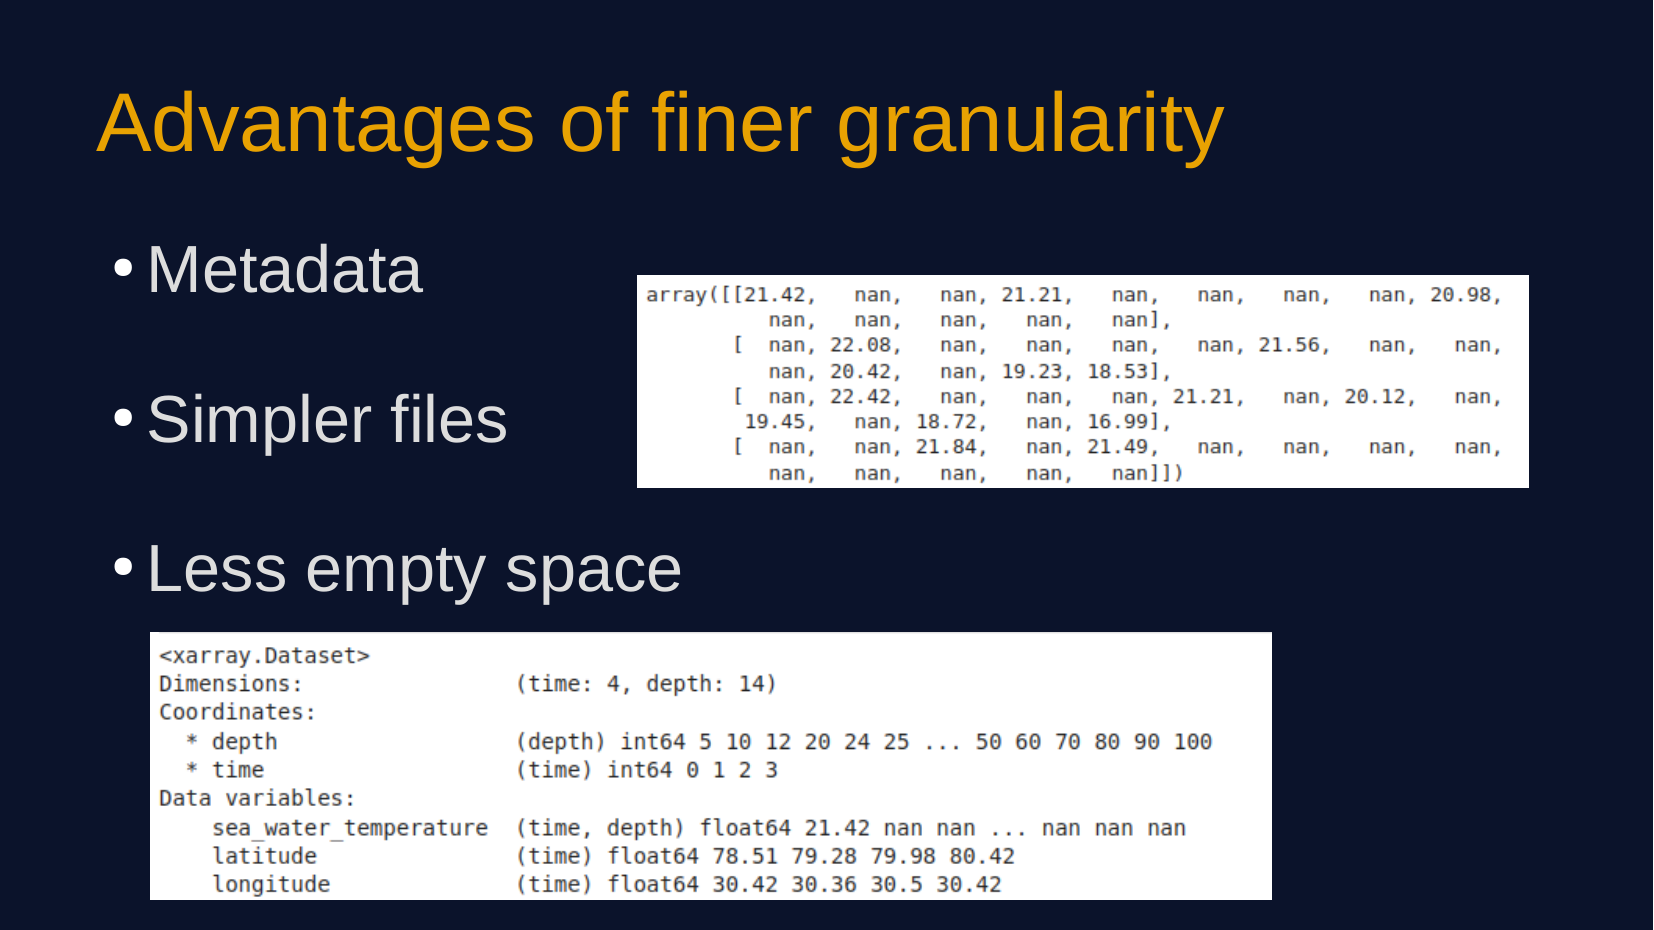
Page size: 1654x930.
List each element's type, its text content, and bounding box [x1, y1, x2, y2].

title Advantages of finer granularity [96, 0, 1276, 263]
picture [150, 632, 1272, 901]
picture [637, 275, 1529, 488]
text_box Metadata Simpler files Less empty space [96, 225, 1238, 912]
